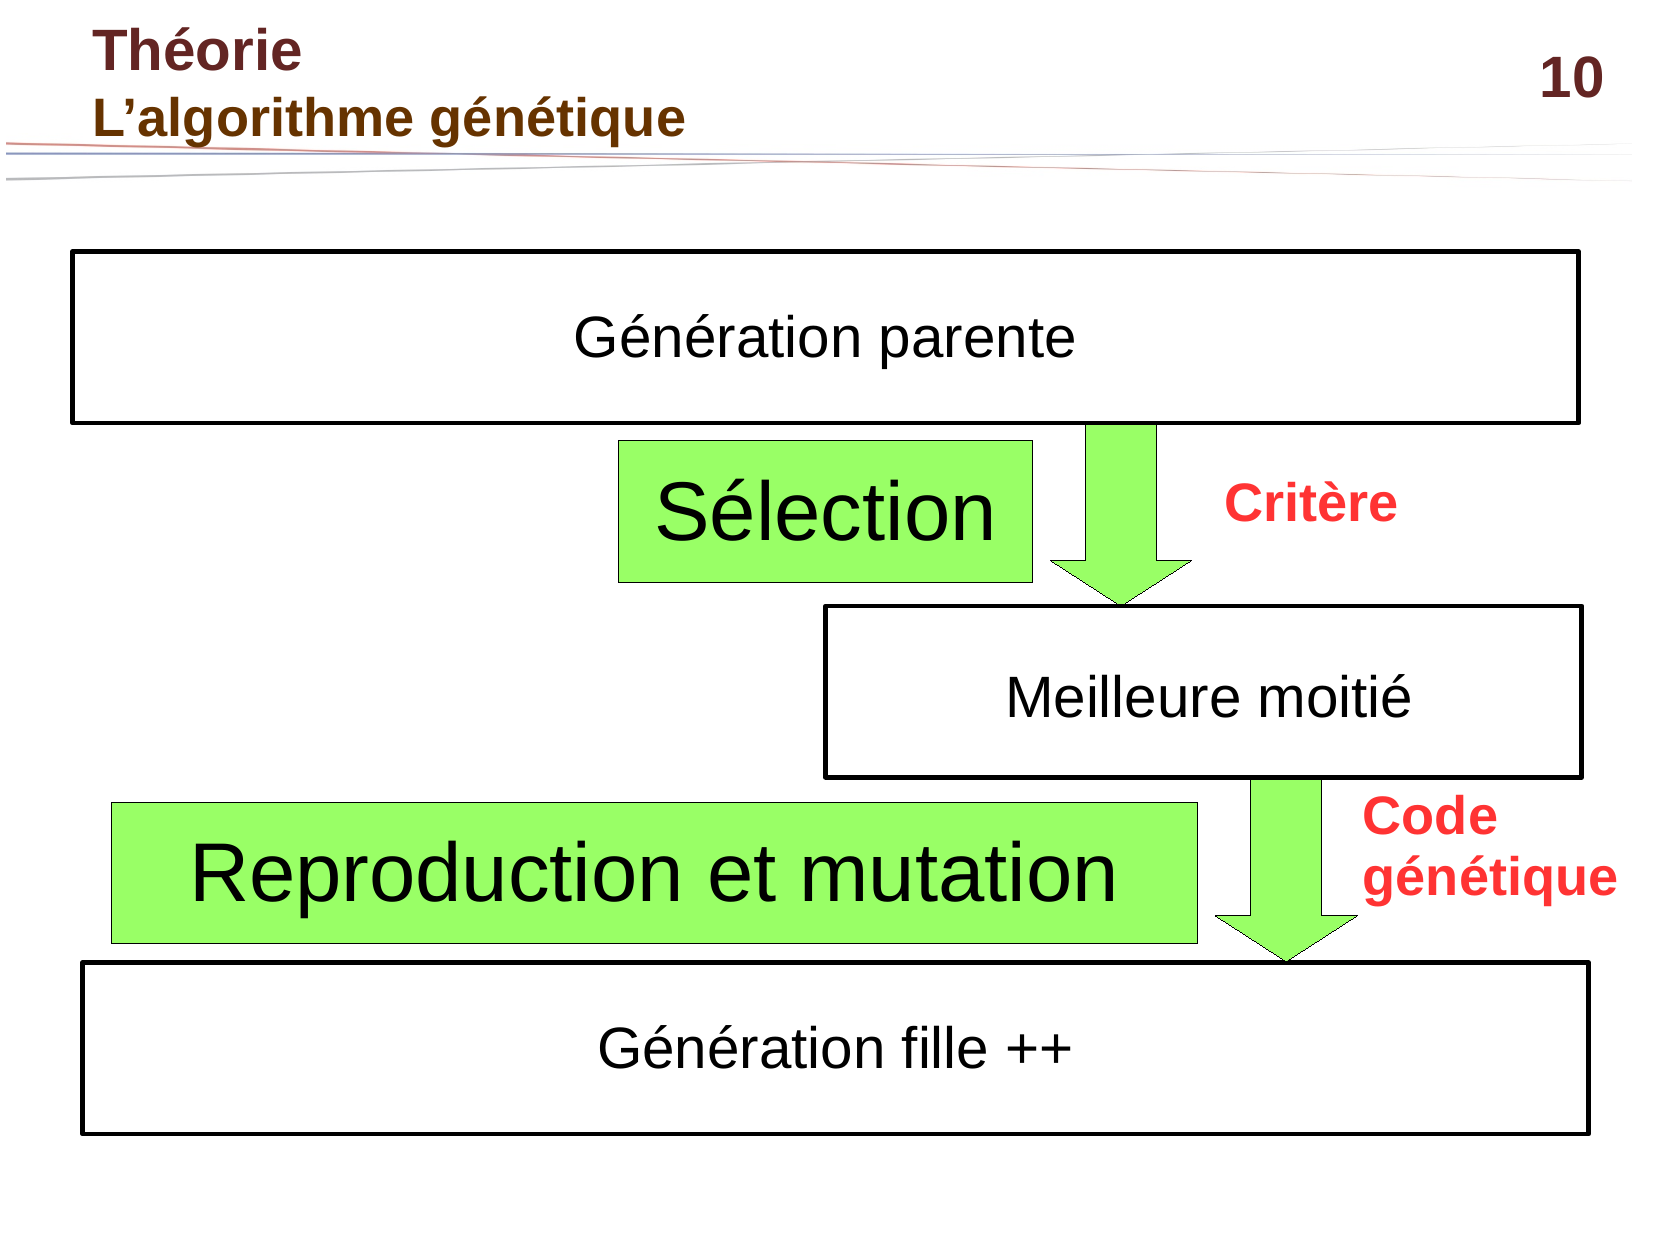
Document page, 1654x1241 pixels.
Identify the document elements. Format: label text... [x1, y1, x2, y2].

text_box Génération parente [72, 251, 1579, 423]
text_box Reproduction et mutation [111, 802, 1198, 944]
text_box Meilleure moitié [837, 605, 1582, 790]
title 10 [1507, 15, 1638, 134]
text_box [1050, 423, 1192, 605]
text_box [825, 605, 837, 778]
text_box Code génétique [1347, 778, 1635, 920]
text_box Sélection [618, 440, 1033, 583]
text_box Critère [1209, 465, 1414, 544]
picture [6, 133, 1632, 208]
text_box Génération fille ++ [82, 962, 1589, 1134]
text_box [1215, 790, 1351, 962]
title Théorie L’algorithme génétique [0, 11, 780, 130]
